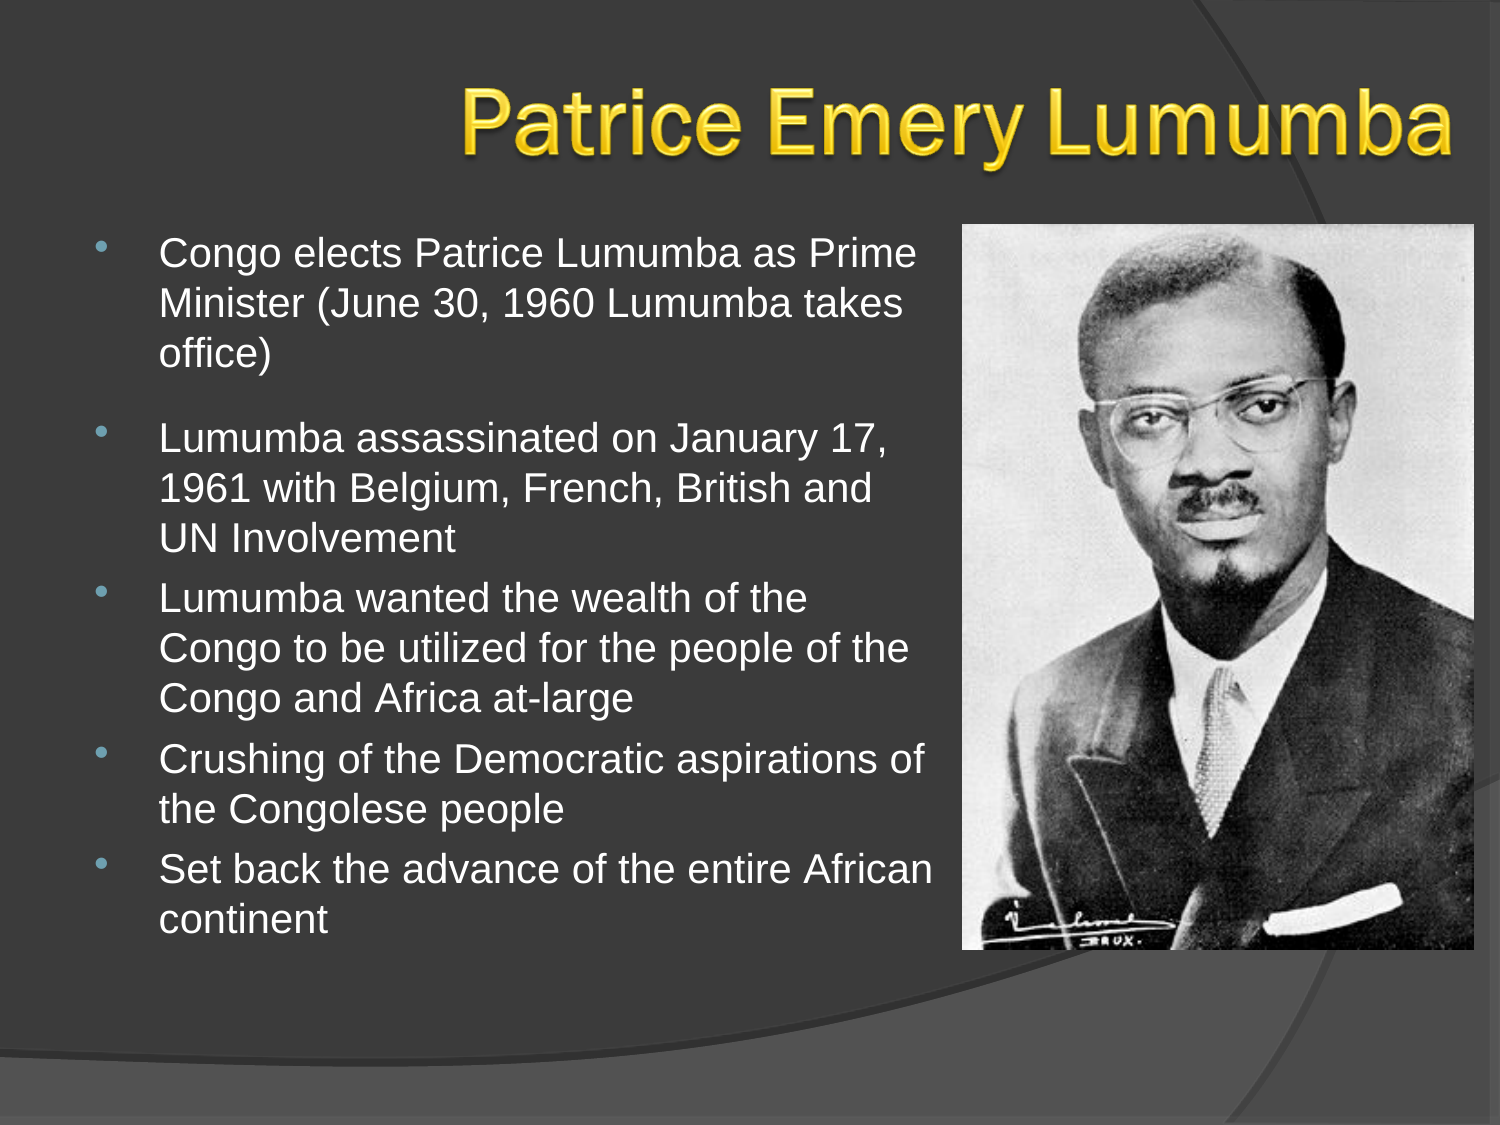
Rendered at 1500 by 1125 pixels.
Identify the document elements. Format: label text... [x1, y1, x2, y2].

picture [962, 224, 1474, 951]
picture [236, 23, 1500, 215]
list Congo elects Patrice Lumumba as Prime Minister (June 30, 1960 Lumumba takes office) Lumumba assassinated on January 17, 1961 with Belgium, French, British and UN Involvement Lumumba wanted the wealth of the Congo to be utilized for the people of the Congo and Africa at-large Crushing of the Democratic aspirations of the Congolese people Set back the advance of the entire African continent [74, 187, 950, 988]
